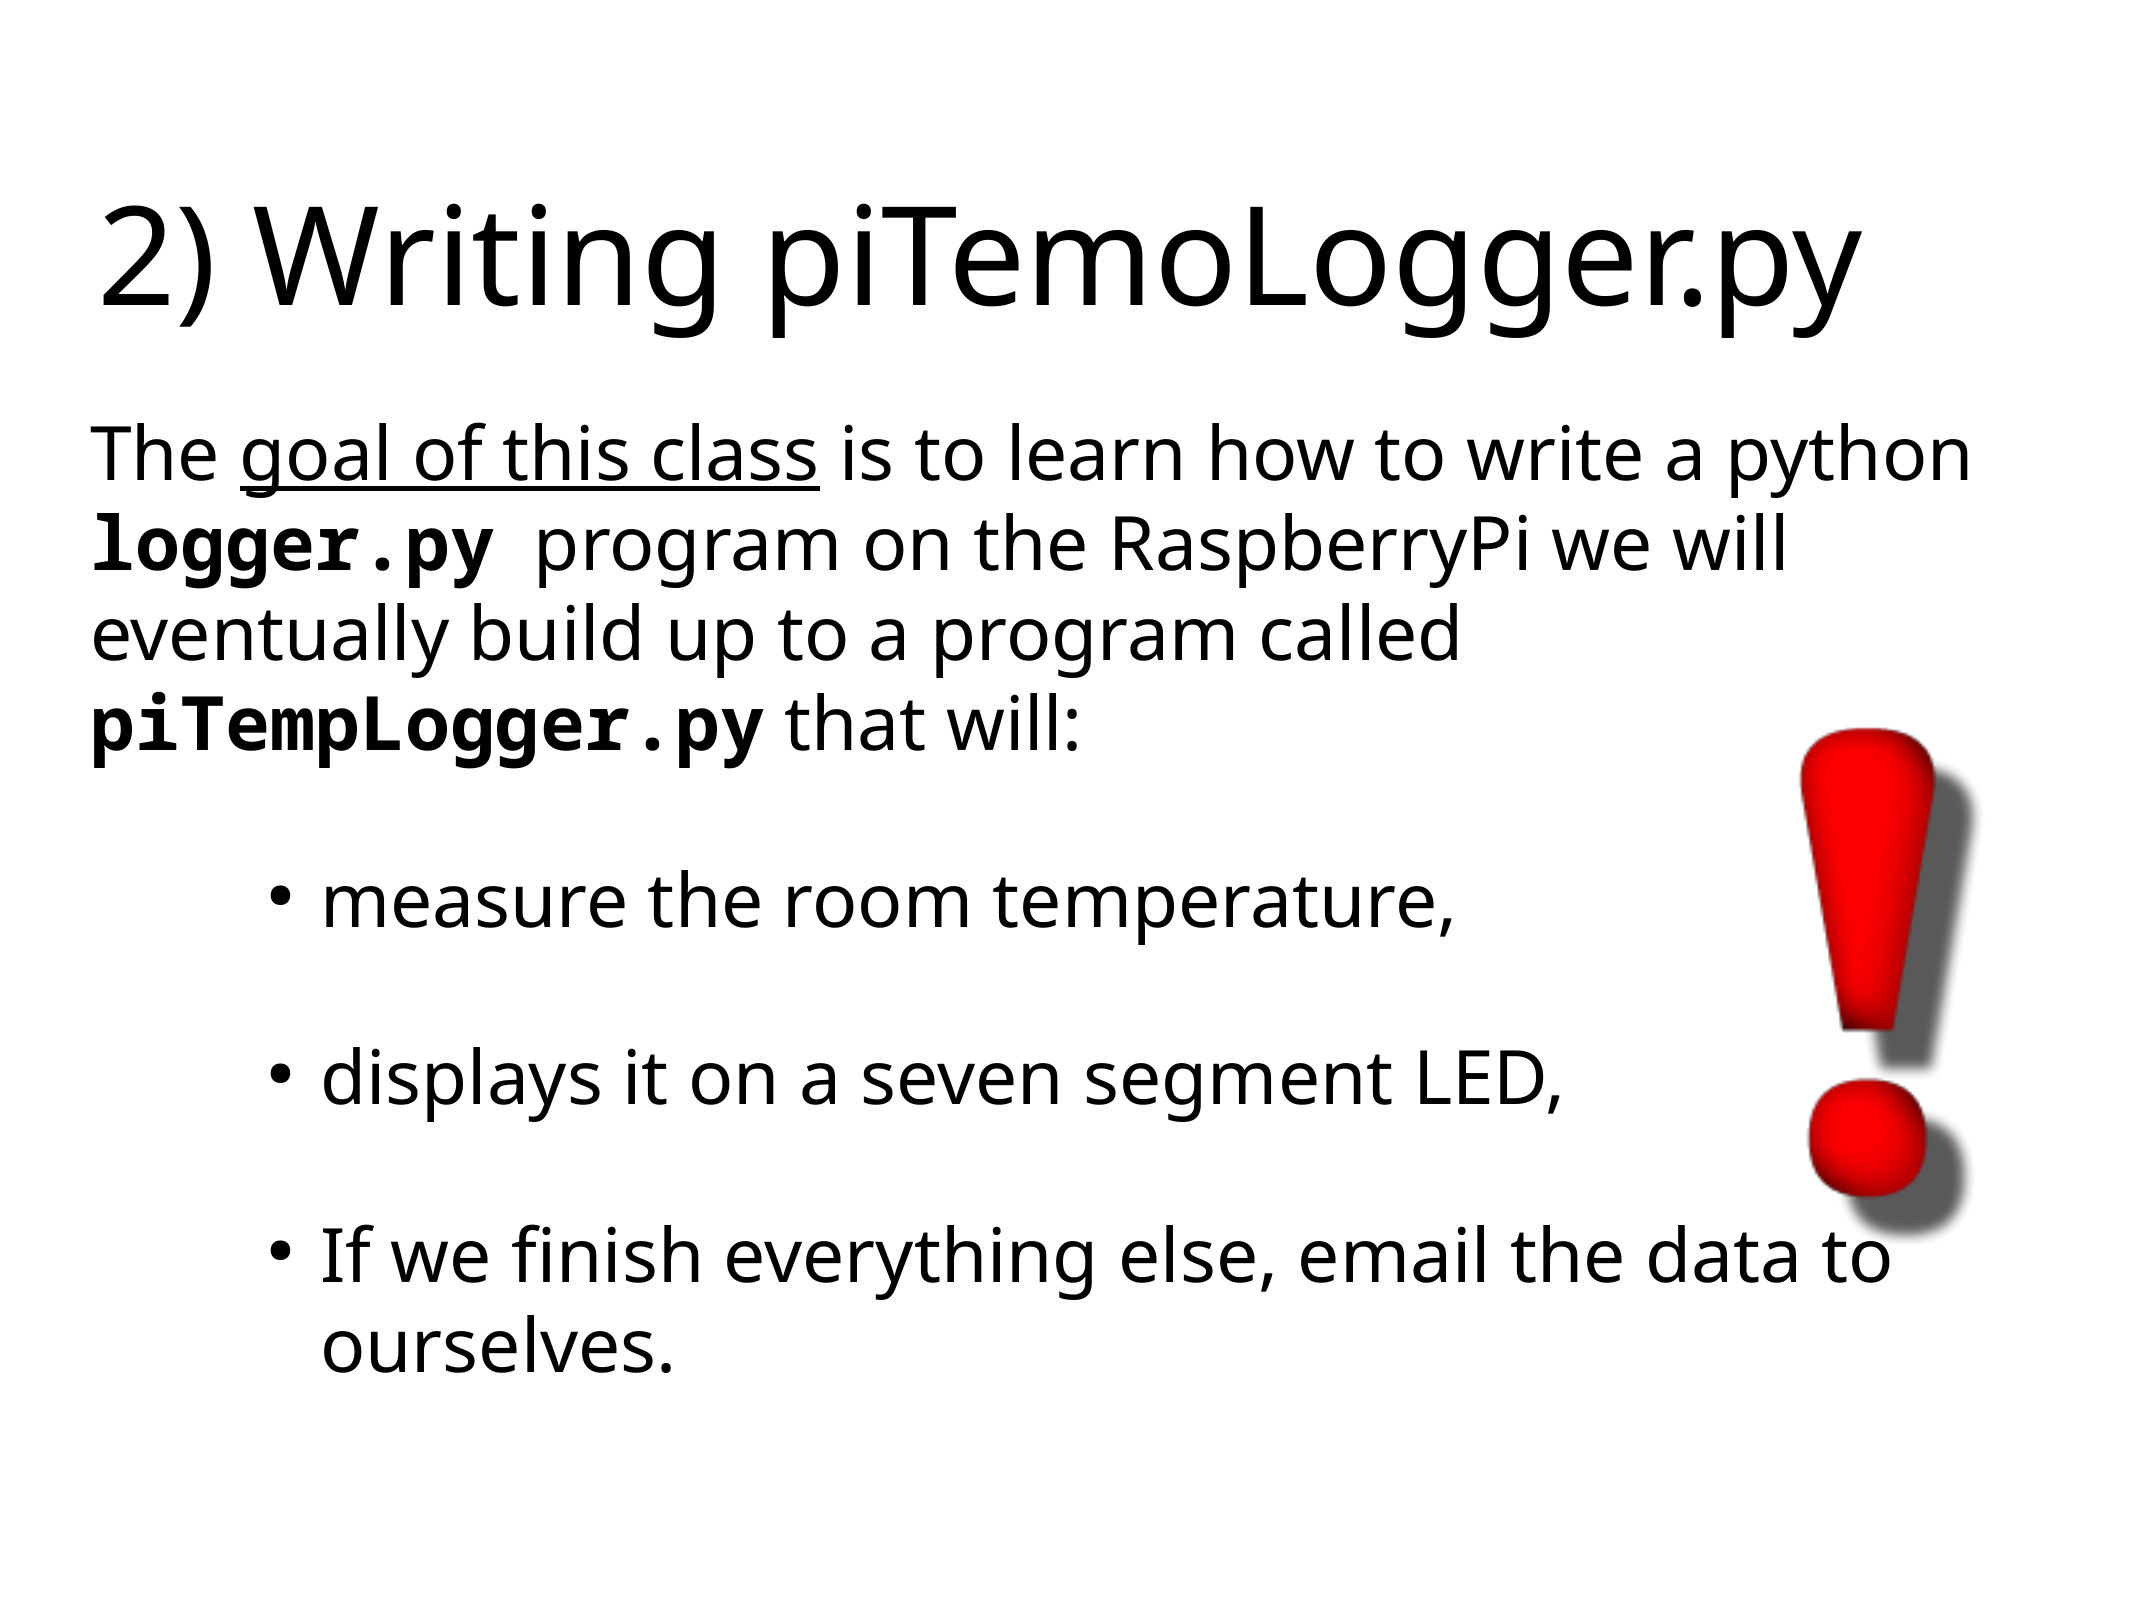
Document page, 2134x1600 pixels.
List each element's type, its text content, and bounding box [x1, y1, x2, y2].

text_box The goal of this class is to learn how to write a python logger.py program on the RaspberryPi we will eventually build up to a program called piTempLogger.py that will: measure the room temperature, displays it on a seven segment LED, If we finish everything else, email the data to ourselves. [90, 405, 2134, 1561]
picture [1605, 712, 2134, 1261]
title 2) Writing piTemoLogger.py [97, 72, 2056, 405]
